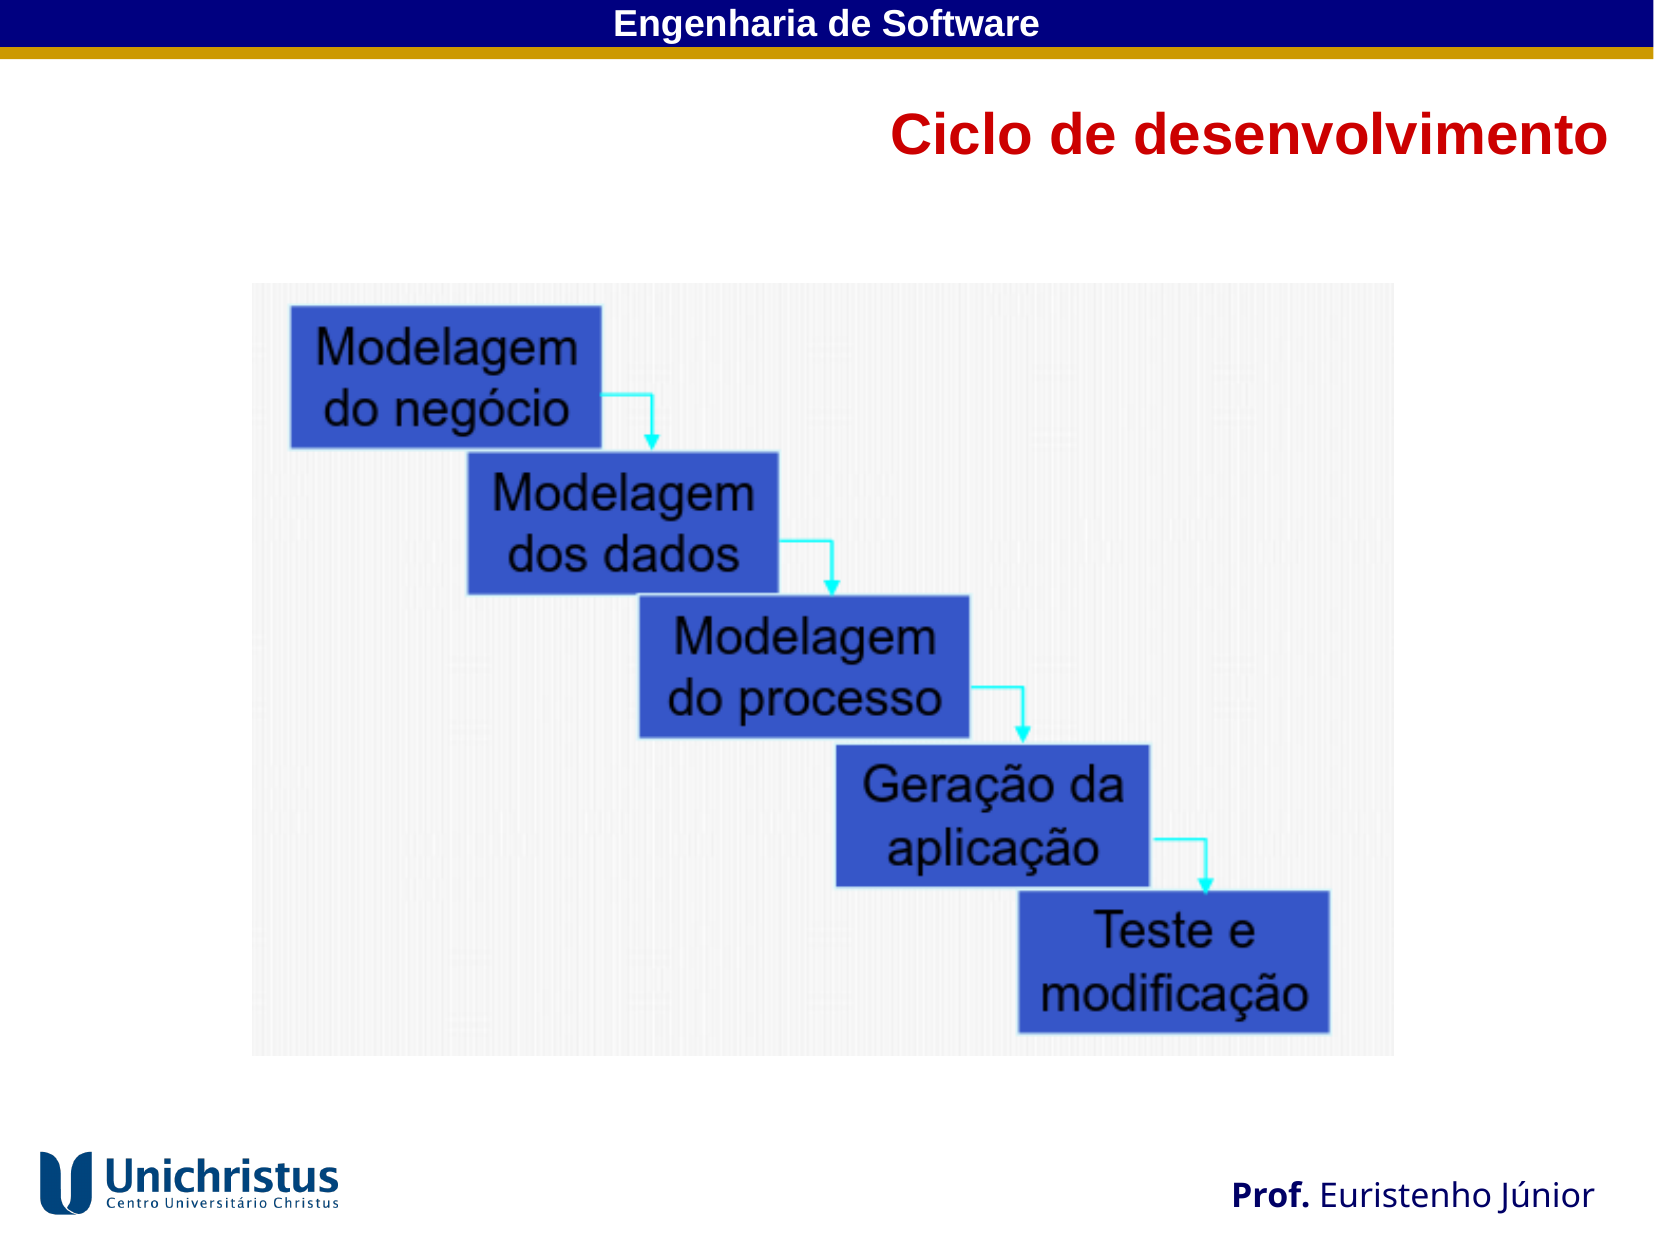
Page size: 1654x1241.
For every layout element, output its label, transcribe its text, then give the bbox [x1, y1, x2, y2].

text_box Ciclo de desenvolvimento [875, 94, 1654, 189]
picture [252, 283, 1394, 1056]
text_box [0, 47, 1654, 60]
text_box Prof. Euristenho Júnior [1216, 1163, 1654, 1224]
text_box Engenharia de Software [0, 0, 1654, 47]
picture [35, 1148, 343, 1217]
